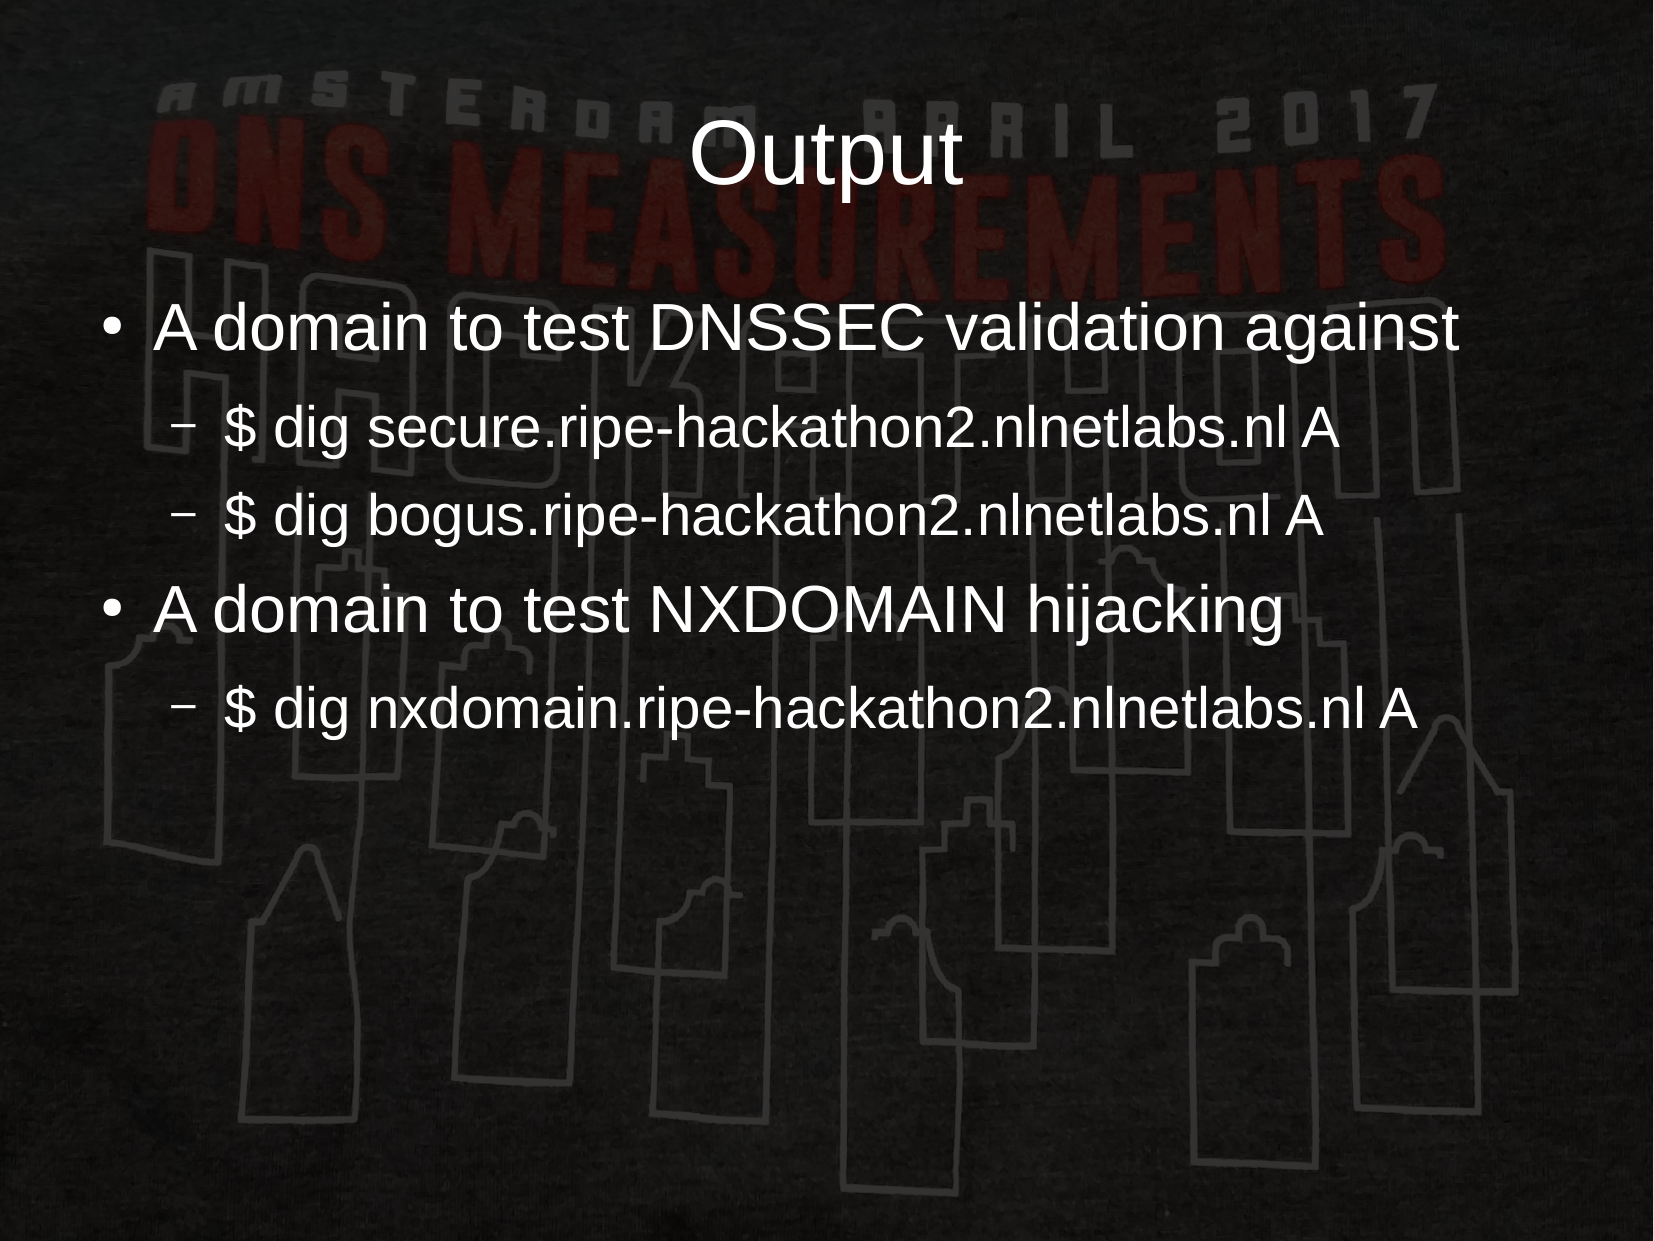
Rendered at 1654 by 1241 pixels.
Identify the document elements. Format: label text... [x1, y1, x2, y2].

list A domain to test DNSSEC validation against $ dig secure.ripe-hackathon2.nlnetlabs.nl A $ dig bogus.ripe-hackathon2.nlnetlabs.nl A A domain to test NXDOMAIN hijacking $ dig nxdomain.ripe-hackathon2.nlnetlabs.nl A [82, 290, 1571, 1010]
title Output [82, 49, 1571, 257]
picture [0, 0, 1653, 1241]
